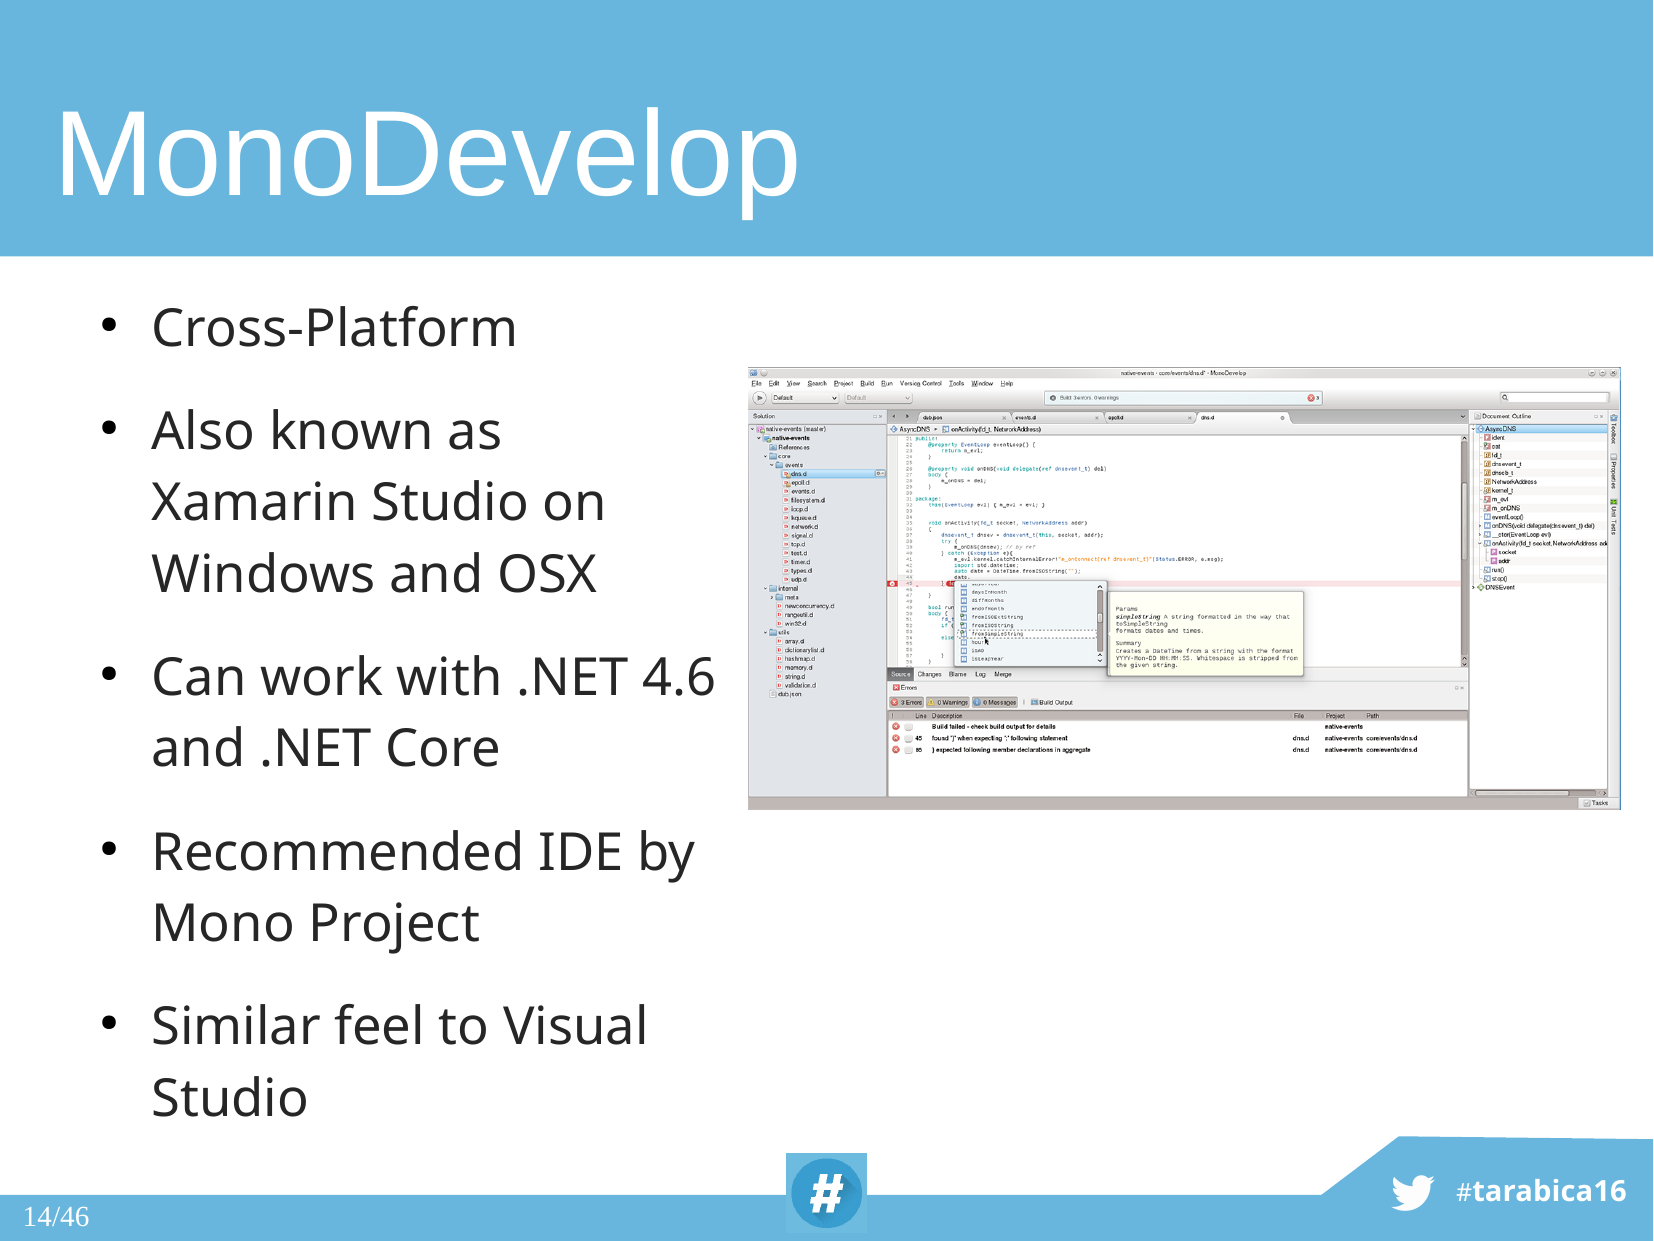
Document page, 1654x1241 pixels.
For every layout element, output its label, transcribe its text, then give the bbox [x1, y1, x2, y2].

picture [786, 1153, 867, 1233]
picture [1378, 1158, 1448, 1228]
list Cross-Platform Also known as Xamarin Studio on Windows and OSX Can work with .NET 4.6 and .NET Core Recommended IDE by Mono Project Similar feel to Visual Studio [82, 290, 721, 1141]
title MonoDevelop [53, 49, 1600, 257]
picture [748, 367, 1621, 811]
